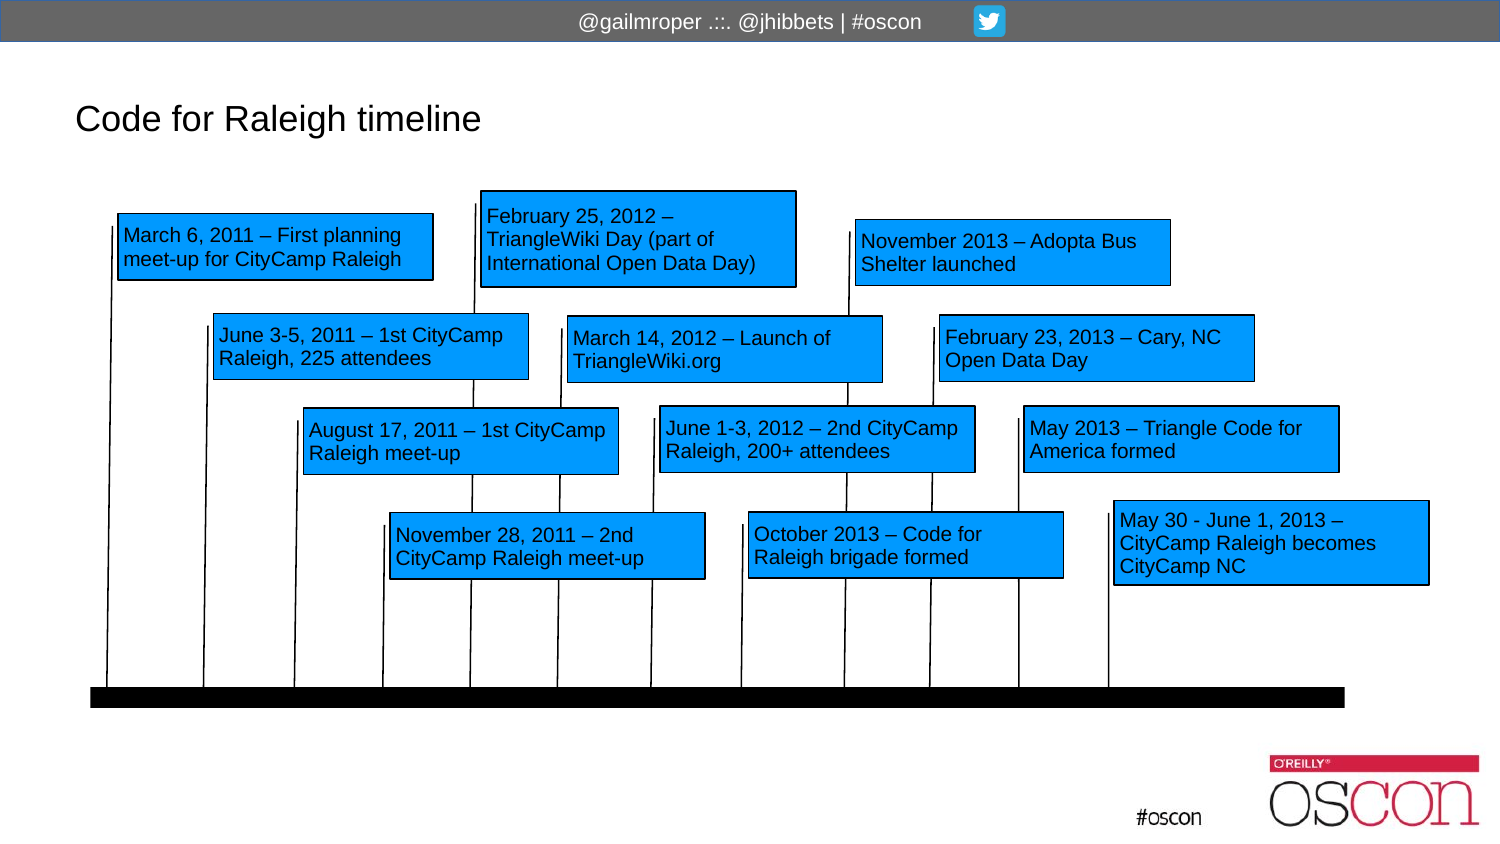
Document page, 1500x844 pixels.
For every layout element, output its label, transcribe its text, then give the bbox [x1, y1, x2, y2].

text_box May 2013 – Triangle Code for America formed [1024, 406, 1339, 472]
picture [0, 42, 1500, 844]
text_box November 28, 2011 – 2nd CityCamp Raleigh meet-up [390, 513, 705, 579]
text_box June 1-3, 2012 – 2nd CityCamp Raleigh, 200+ attendees [660, 406, 975, 472]
text_box March 14, 2012 – Launch of TriangleWiki.org [567, 316, 882, 382]
text_box November 2013 – Adopta Bus Shelter launched [855, 219, 1170, 286]
picture [1, 1, 1499, 41]
text_box March 6, 2011 – First planning meet-up for CityCamp Raleigh [118, 214, 433, 280]
text_box June 3-5, 2011 – 1st CityCamp Raleigh, 225 attendees [213, 313, 528, 380]
text_box October 2013 – Code for Raleigh brigade formed [748, 512, 1063, 578]
text_box February 25, 2012 – TriangleWiki Day (part of International Open Data Day) [481, 191, 796, 287]
title Code for Raleigh timeline [75, 33, 1425, 175]
text_box August 17, 2011 – 1st CityCamp Raleigh meet-up [303, 408, 618, 474]
text_box February 23, 2013 – Cary, NC Open Data Day [940, 315, 1255, 381]
text_box May 30 - June 1, 2013 – CityCamp Raleigh becomes CityCamp NC [1114, 501, 1429, 585]
